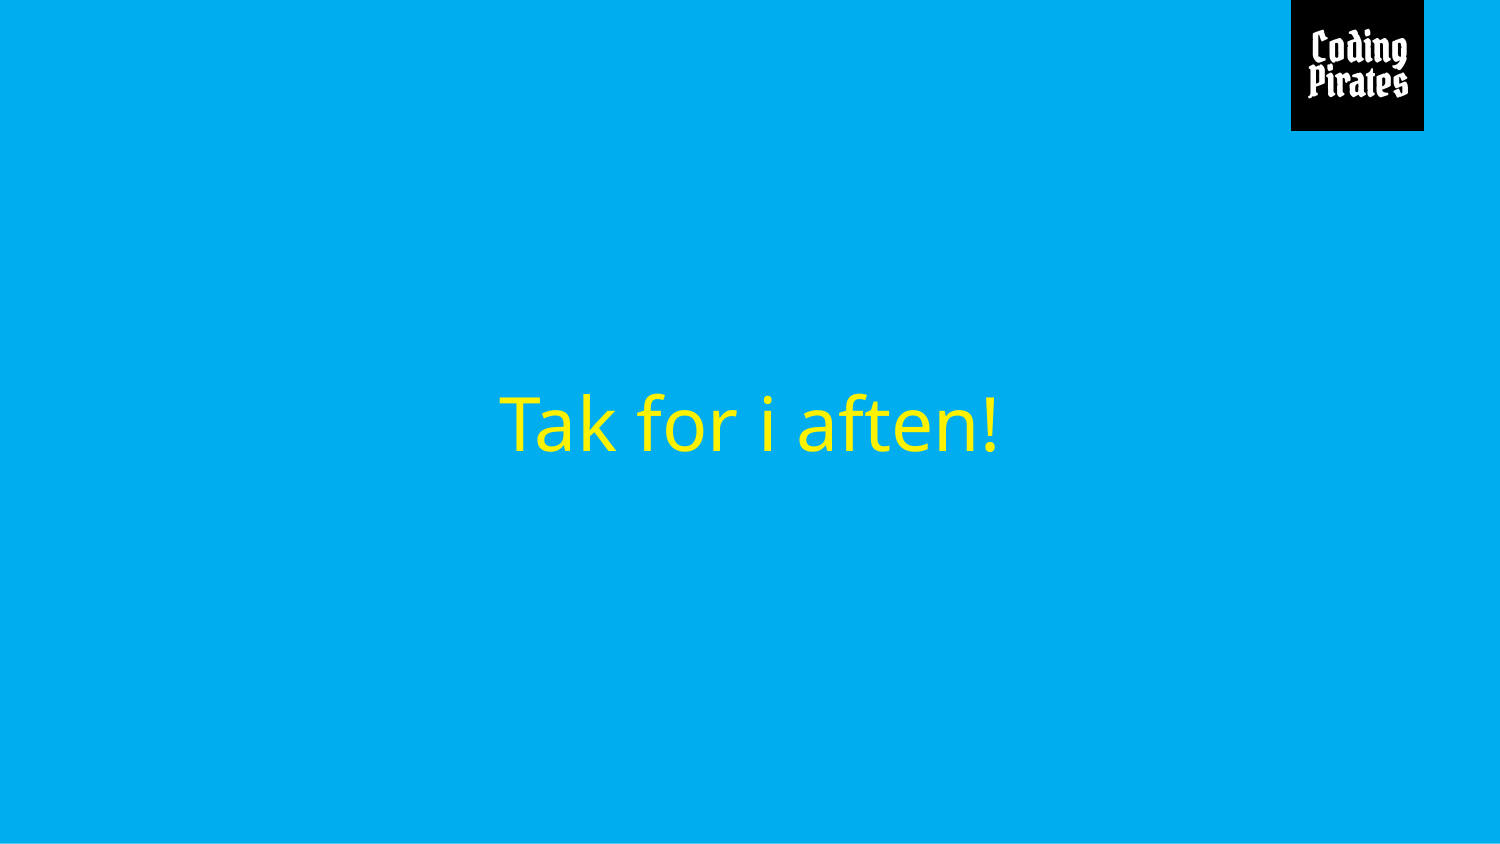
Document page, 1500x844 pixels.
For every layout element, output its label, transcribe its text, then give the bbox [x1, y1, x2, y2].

title Tak for i aften! [51, 352, 1449, 491]
picture [1292, 0, 1423, 130]
